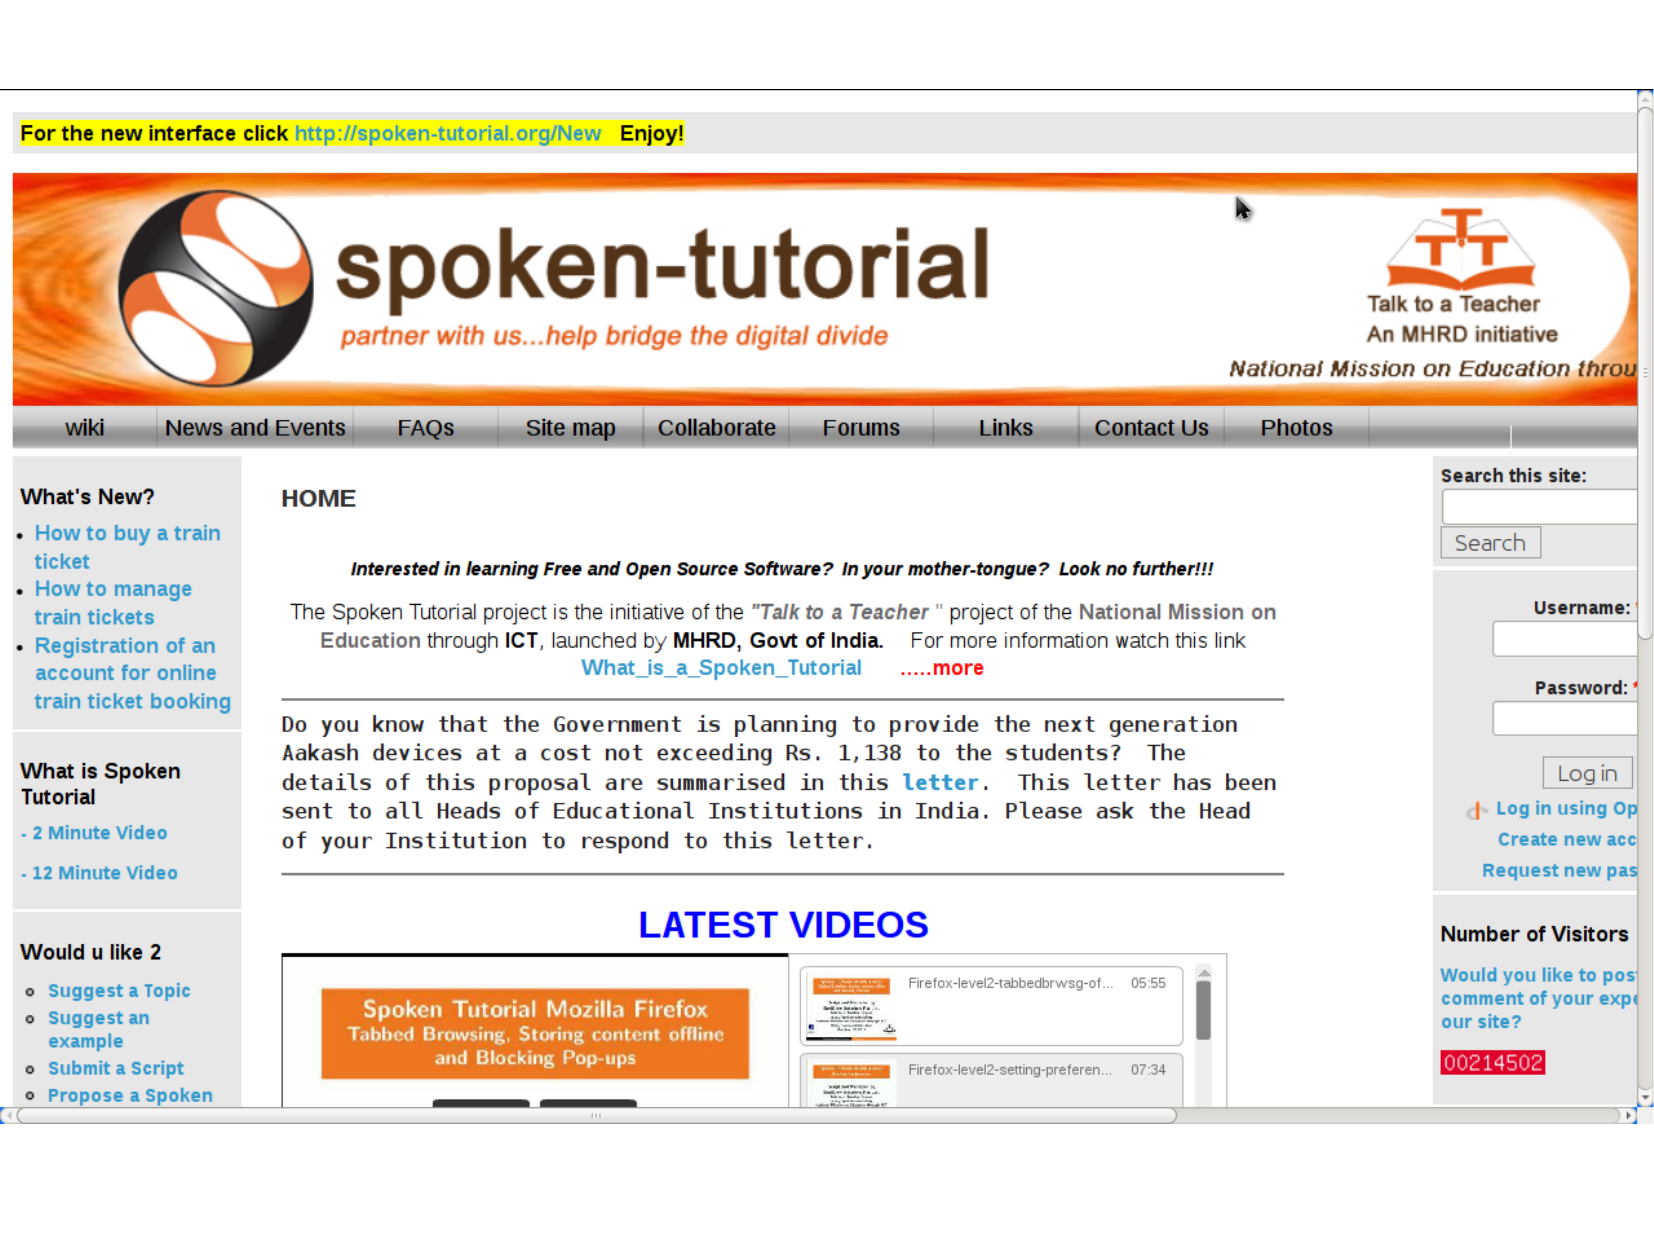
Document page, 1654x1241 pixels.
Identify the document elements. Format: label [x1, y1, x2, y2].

picture [0, 89, 1654, 1124]
